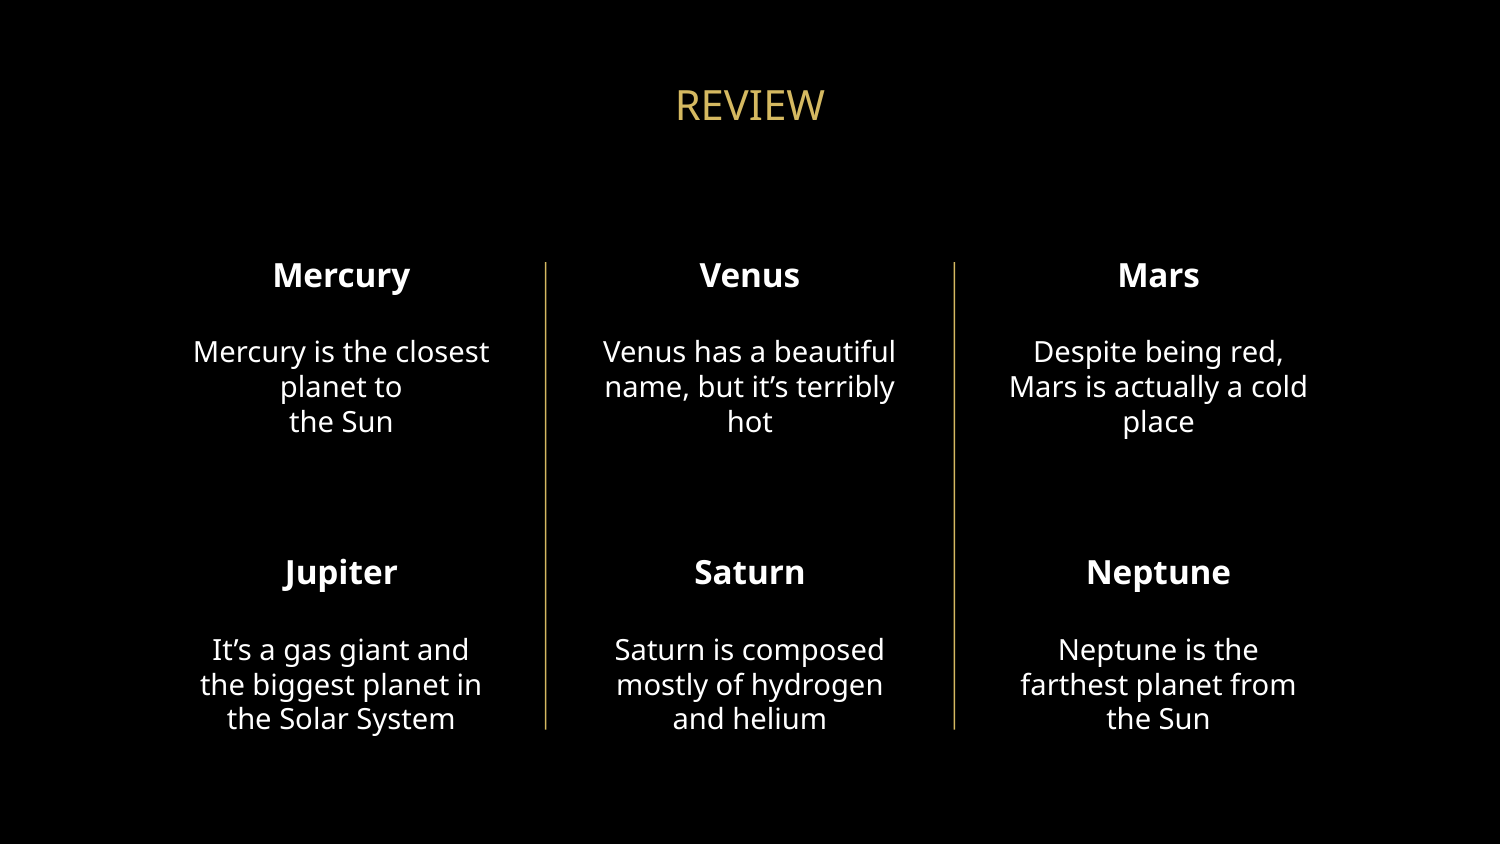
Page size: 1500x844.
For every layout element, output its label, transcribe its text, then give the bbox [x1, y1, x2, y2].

title Neptune [990, 513, 1327, 607]
title Saturn [582, 513, 918, 607]
title Venus [582, 216, 918, 309]
subtitle Saturn is composed mostly of hydrogen and helium [582, 616, 918, 758]
title Mars [990, 216, 1327, 309]
title Jupiter [173, 513, 509, 607]
subtitle It’s a gas giant and the biggest planet in the Solar System [173, 616, 509, 758]
subtitle Neptune is the farthest planet from the Sun [990, 616, 1327, 758]
title REVIEW [519, 60, 981, 144]
title Mercury [173, 216, 509, 309]
subtitle Despite being red, Mars is actually a cold place [990, 318, 1327, 461]
subtitle Mercury is the closest planet to the Sun [173, 318, 509, 461]
subtitle Venus has a beautiful name, but it’s terribly hot [582, 318, 918, 461]
